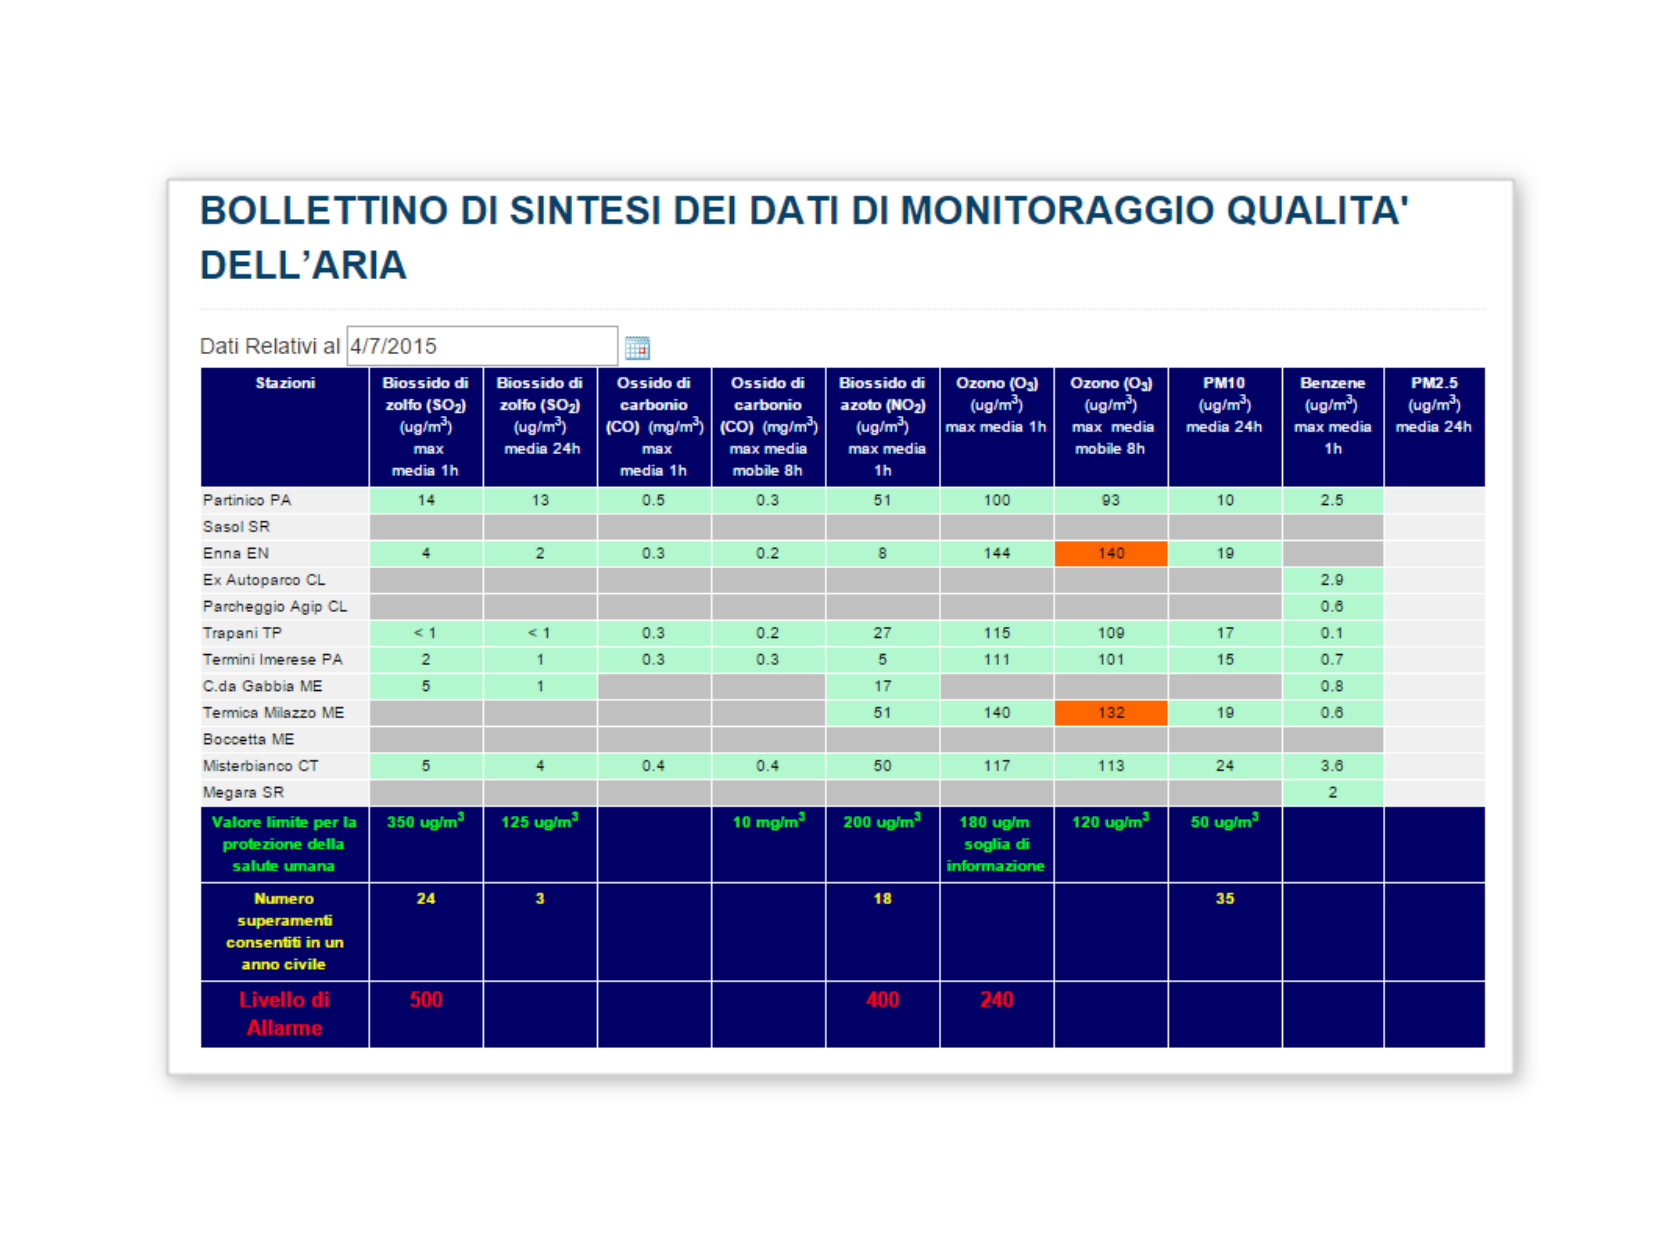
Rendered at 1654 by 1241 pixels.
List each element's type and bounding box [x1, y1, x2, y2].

picture [142, 154, 1540, 1101]
